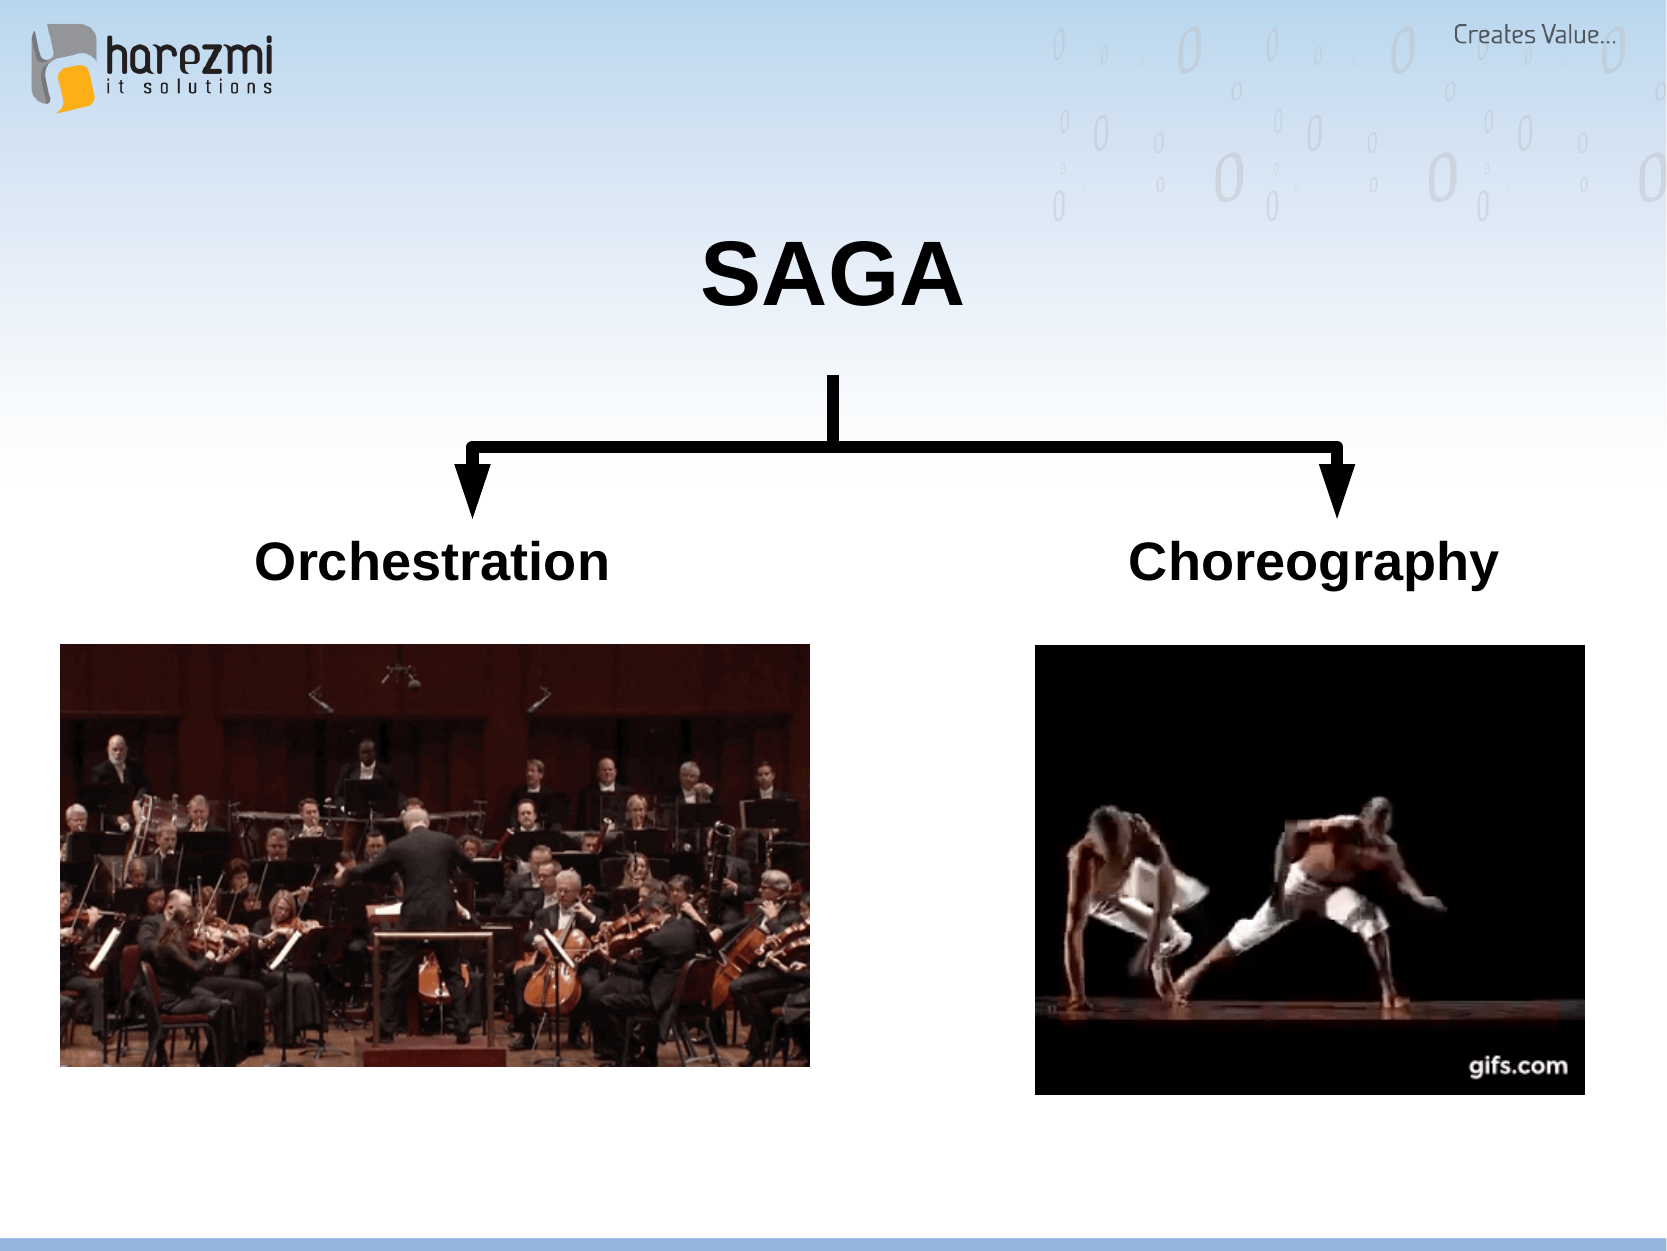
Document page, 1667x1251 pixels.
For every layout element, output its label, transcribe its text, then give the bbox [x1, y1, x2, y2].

text_box Orchestration [240, 518, 706, 664]
text_box SAGA [83, 167, 1584, 376]
text_box Choreography [1114, 518, 1561, 664]
picture [0, 0, 1667, 1251]
